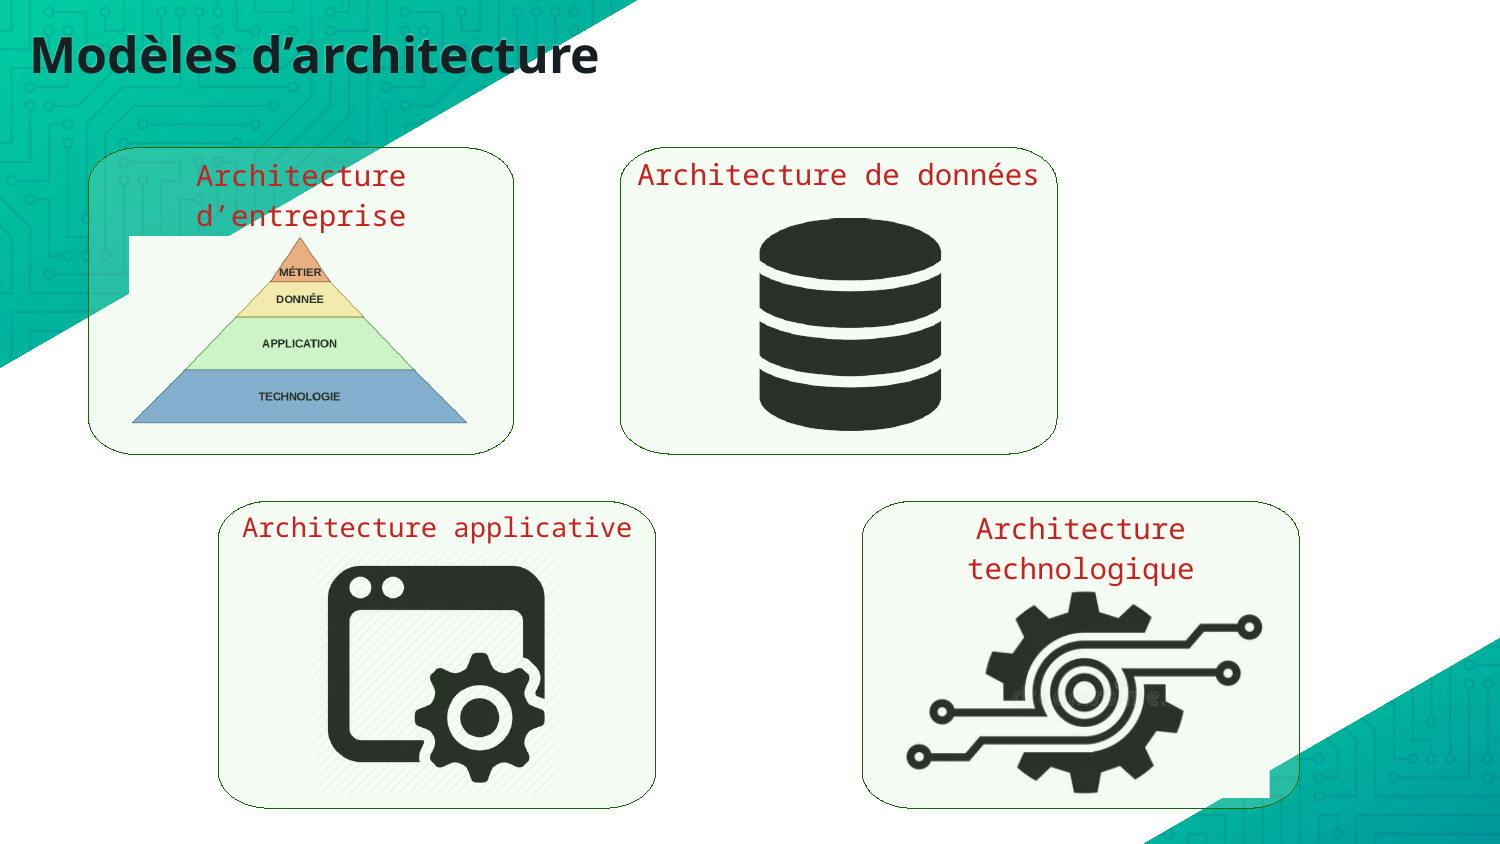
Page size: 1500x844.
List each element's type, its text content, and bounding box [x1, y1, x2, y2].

text_box [862, 585, 1300, 809]
text_box [218, 585, 656, 809]
text_box Architecture applicative [218, 501, 656, 585]
text_box [88, 231, 514, 455]
text_box Architecture d’entreprise [88, 147, 514, 231]
text_box Architecture technologique [862, 501, 1300, 585]
text_box Architecture de données [620, 147, 1058, 231]
text_box [620, 231, 1058, 455]
title Modèles d’architecture [29, 30, 1249, 89]
